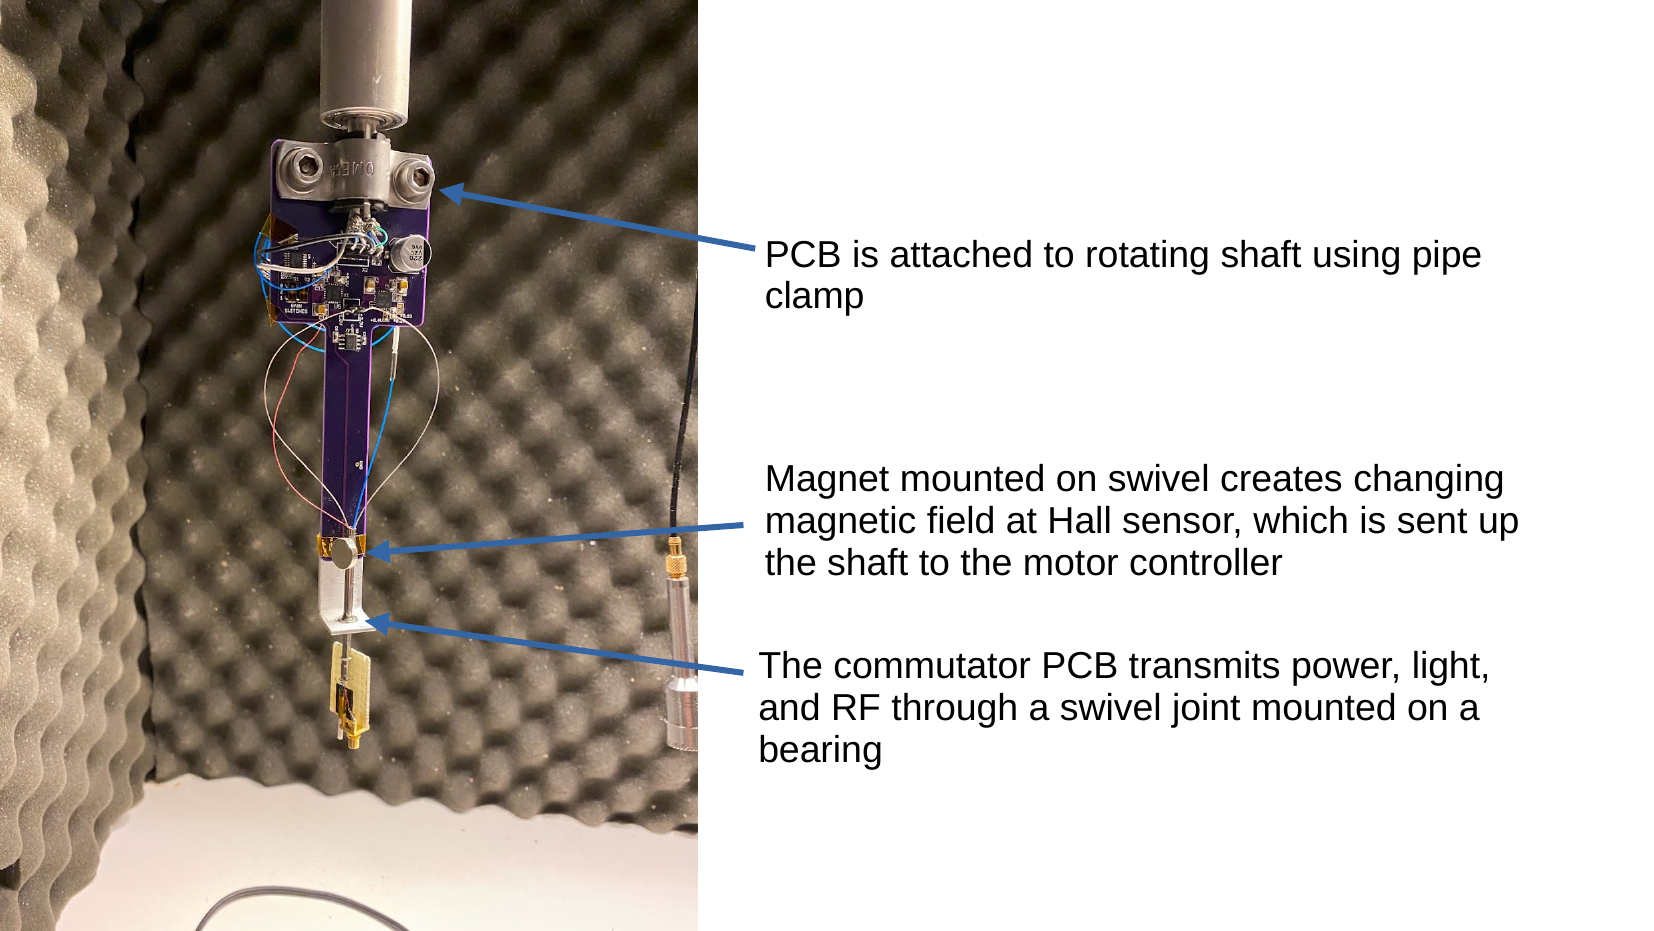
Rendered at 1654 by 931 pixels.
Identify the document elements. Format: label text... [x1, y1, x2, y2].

text_box The commutator PCB transmits power, light, and RF through a swivel joint mounted on a bearing [743, 637, 1576, 788]
text_box PCB is attached to rotating shaft using pipe clamp [750, 225, 1582, 376]
picture [0, 0, 698, 931]
text_box Magnet mounted on swivel creates changing magnetic field at Hall sensor, which is sent up the shaft to the motor controller [750, 450, 1582, 601]
